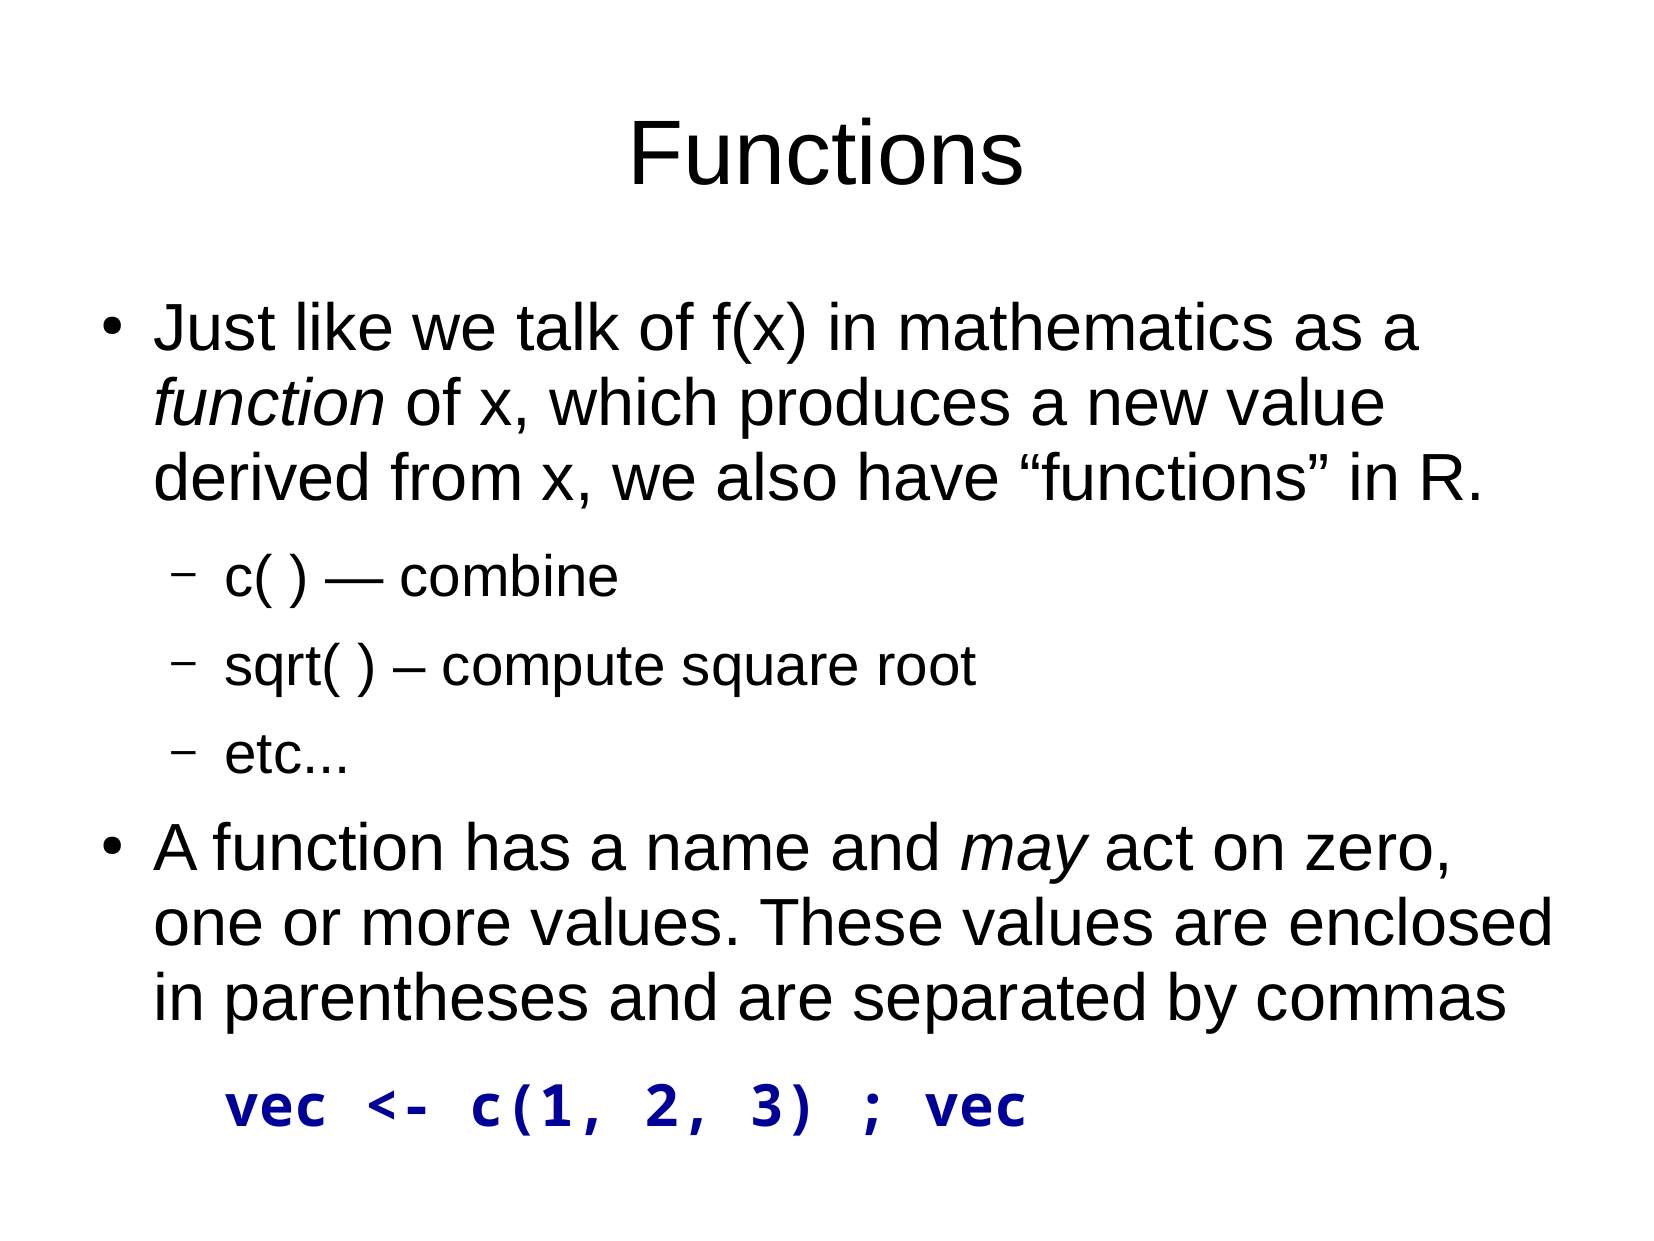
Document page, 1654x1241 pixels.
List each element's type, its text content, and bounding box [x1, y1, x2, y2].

title Functions [82, 49, 1571, 257]
list Just like we talk of f(x) in mathematics as a function of x, which produces a new value derived from x, we also have “functions” in R. c( ) — combine sqrt( ) – compute square root etc... A function has a name and may act on zero, one or more values. These values are enclosed in parentheses and are separated by commas vec <- c(1, 2, 3) ; vec [82, 290, 1571, 1170]
